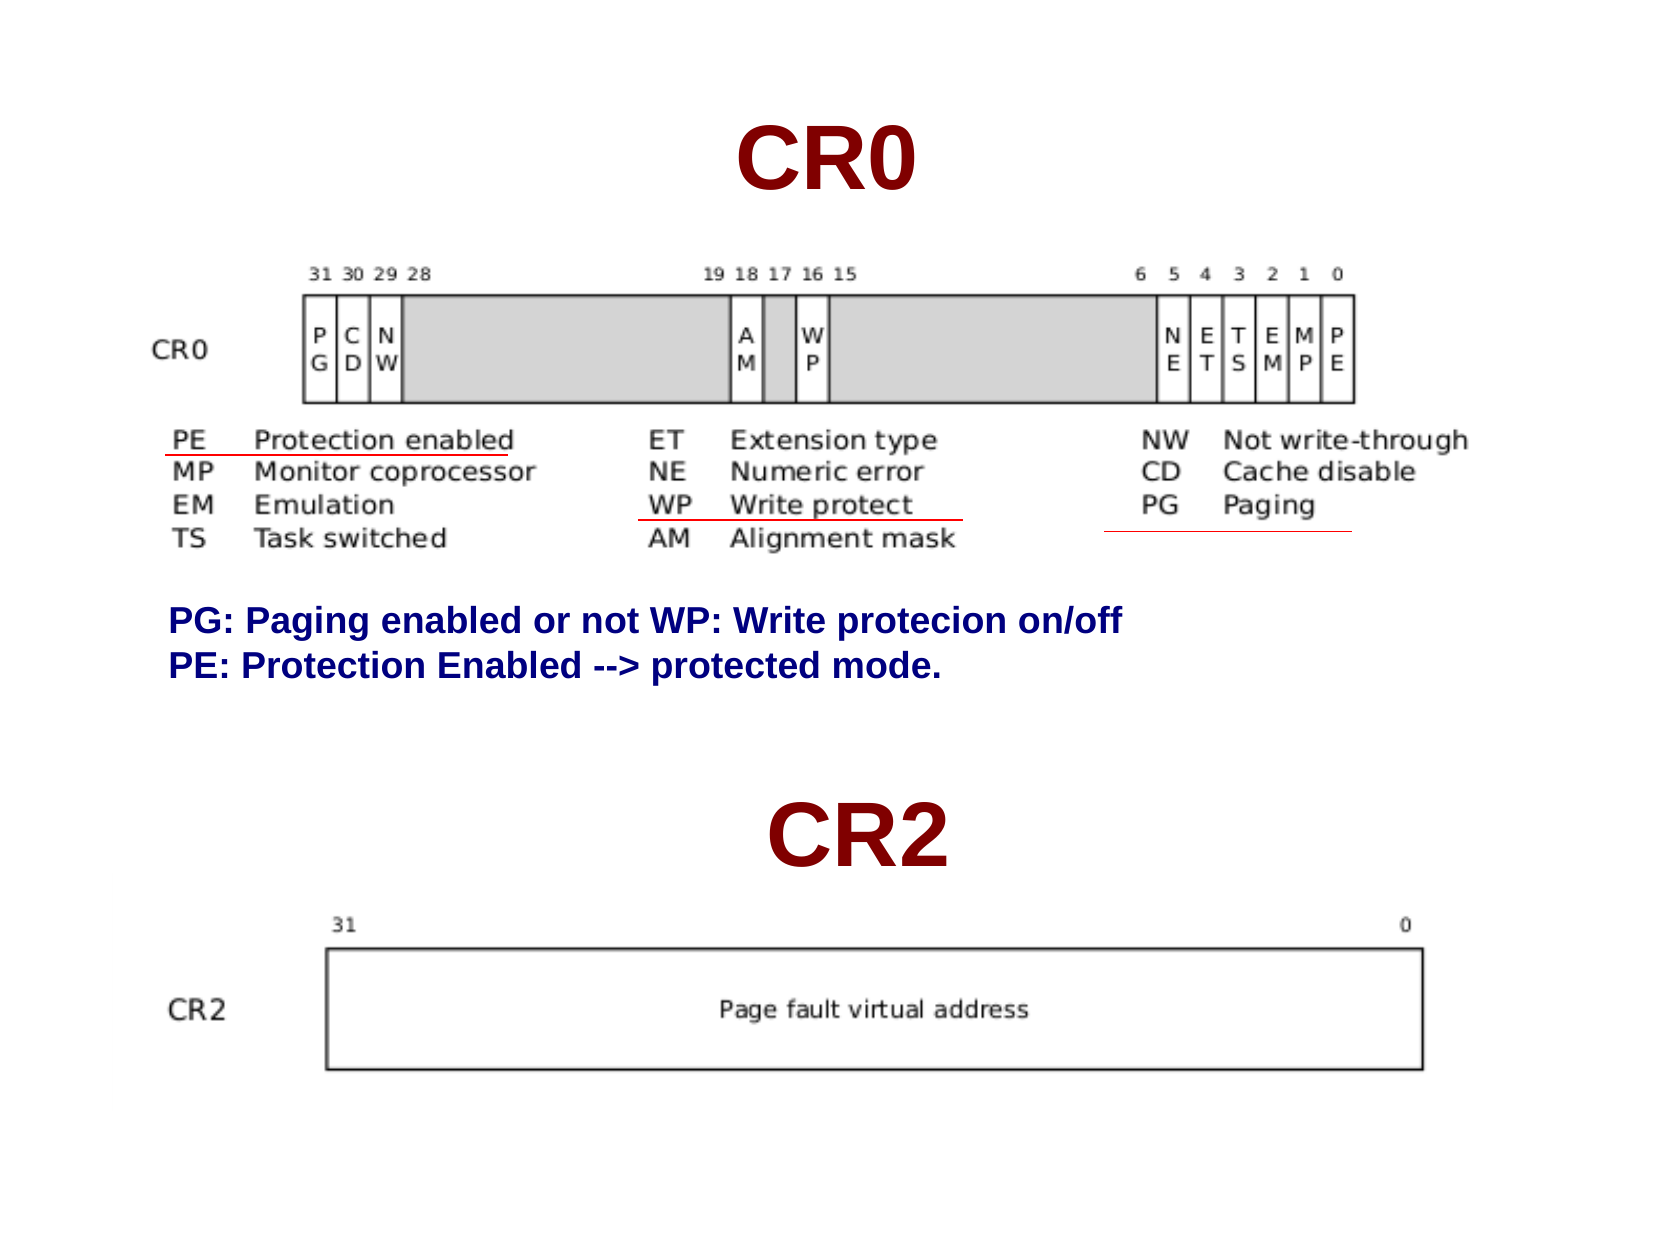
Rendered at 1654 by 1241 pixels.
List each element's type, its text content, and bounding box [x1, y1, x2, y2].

picture [111, 873, 1536, 1111]
picture [95, 224, 1536, 589]
title CR0 [82, 49, 1571, 257]
title CR2 [114, 726, 1603, 934]
text_box PG: Paging enabled or not WP: Write protecion on/off PE: Protection Enabled --> protected mode. [153, 588, 1418, 688]
